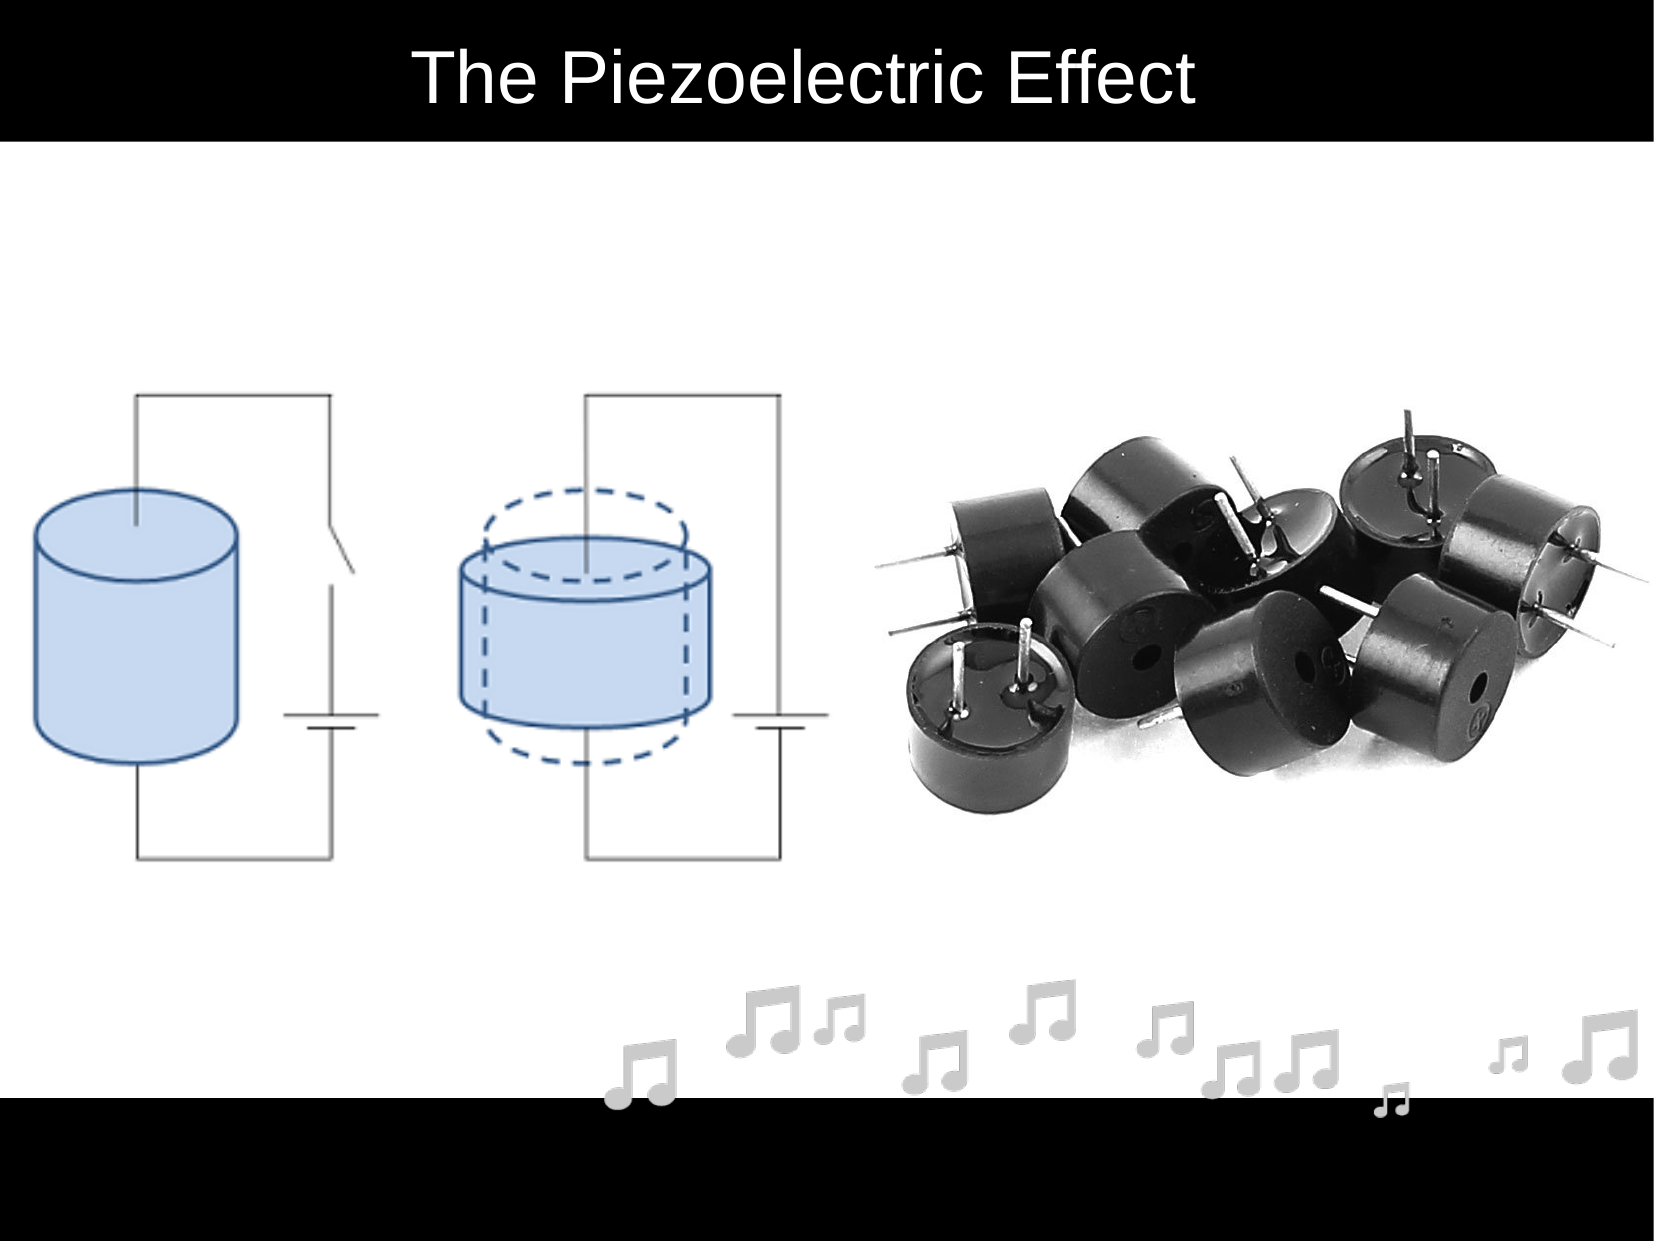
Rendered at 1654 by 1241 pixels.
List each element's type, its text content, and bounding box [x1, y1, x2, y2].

picture [21, 374, 1654, 878]
title The Piezoelectric Effect [59, 8, 1548, 148]
